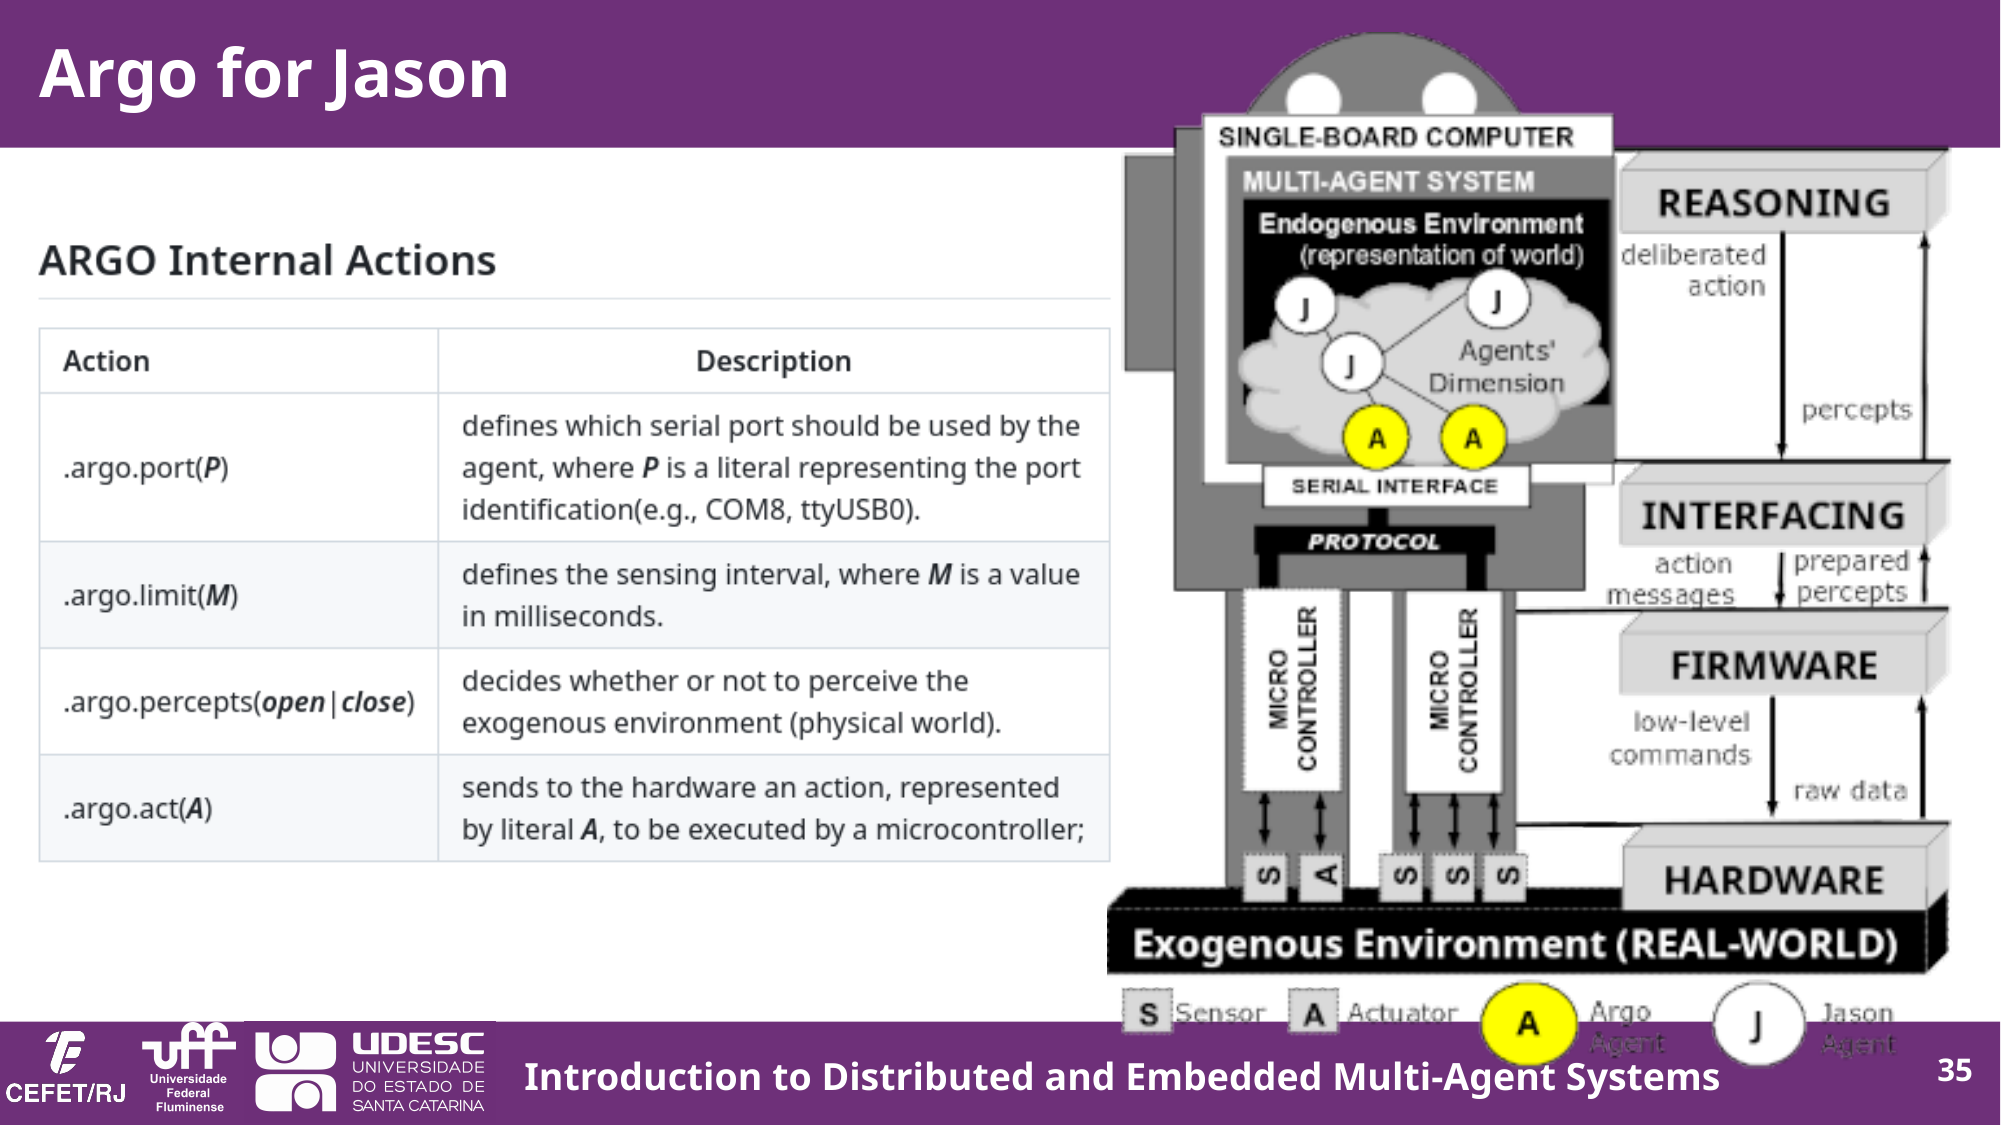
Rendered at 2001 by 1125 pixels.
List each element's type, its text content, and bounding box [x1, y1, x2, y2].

picture [25, 32, 1978, 1069]
picture [244, 1021, 496, 1123]
picture [141, 1021, 237, 1117]
text_box Argo for Jason [25, 23, 1999, 119]
picture [6, 1009, 125, 1125]
